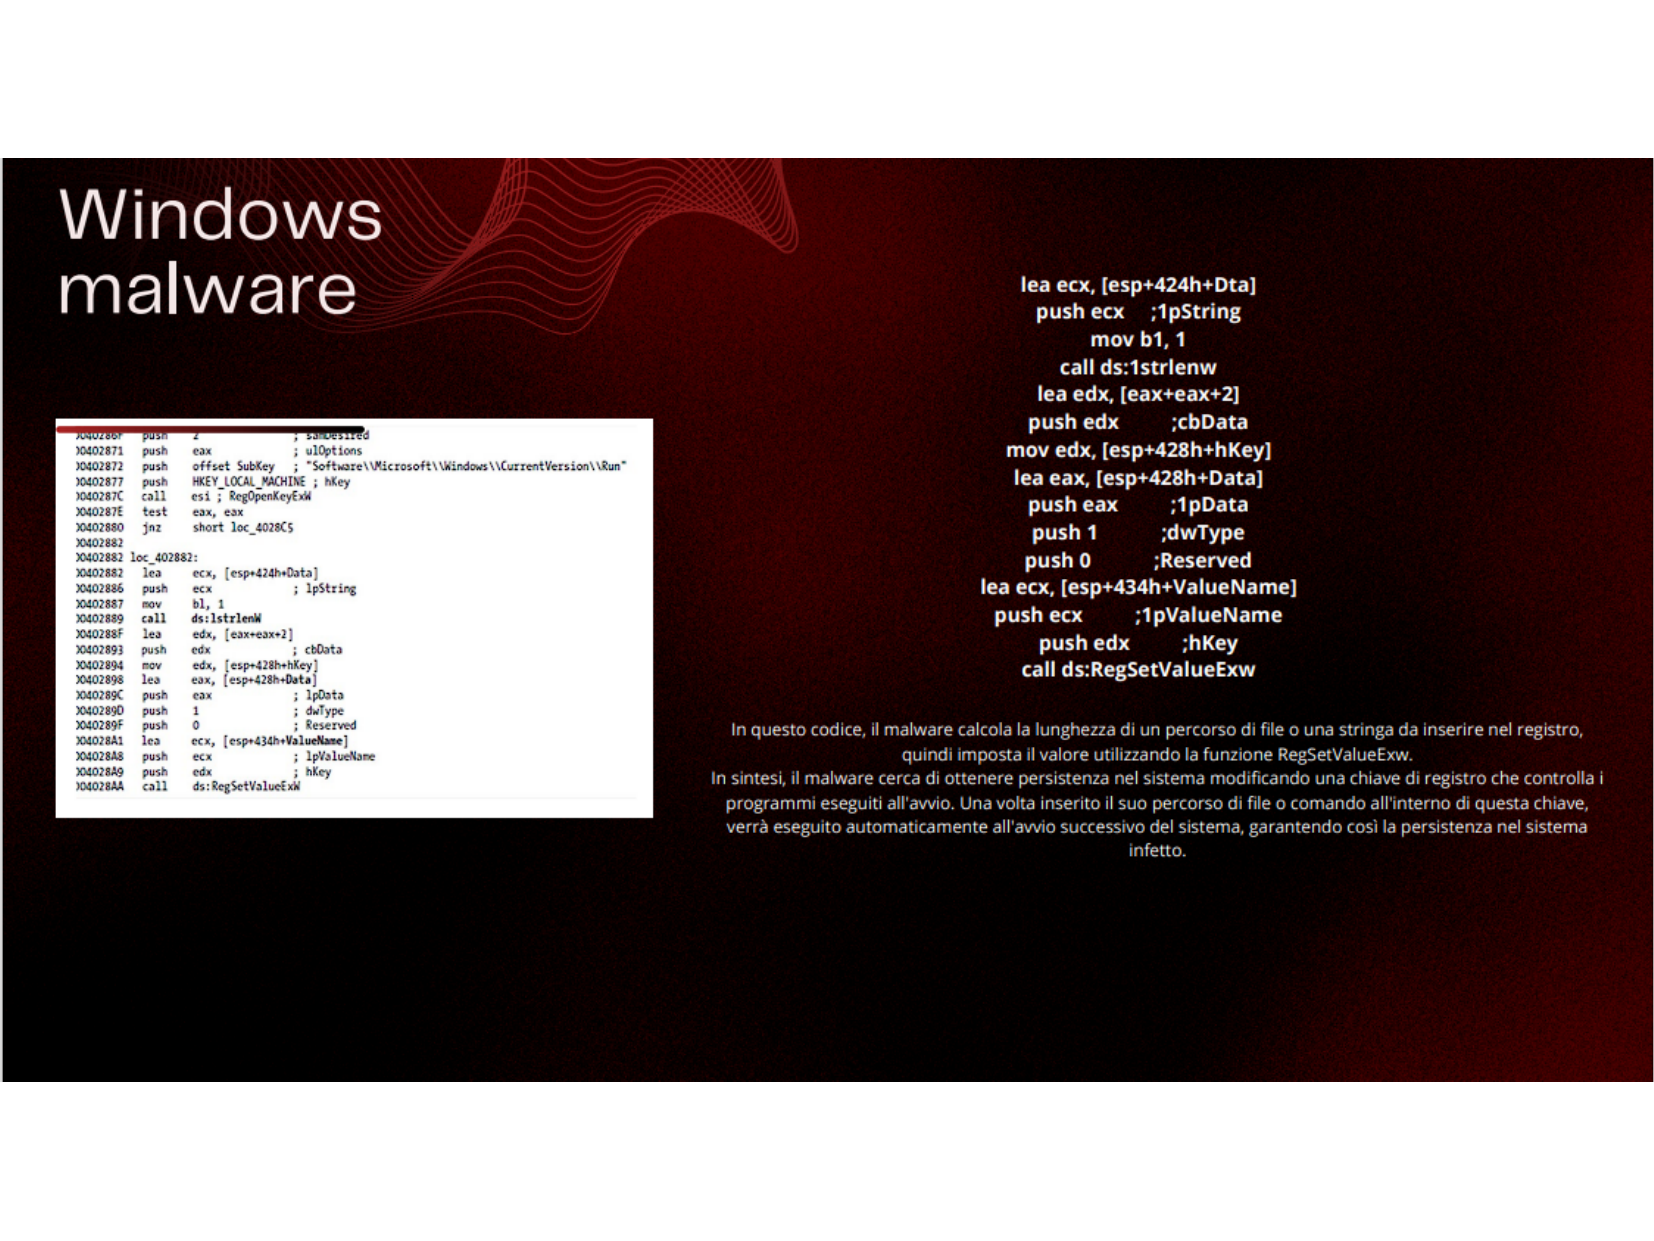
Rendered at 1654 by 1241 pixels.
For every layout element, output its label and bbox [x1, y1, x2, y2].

picture [0, 158, 1654, 1082]
